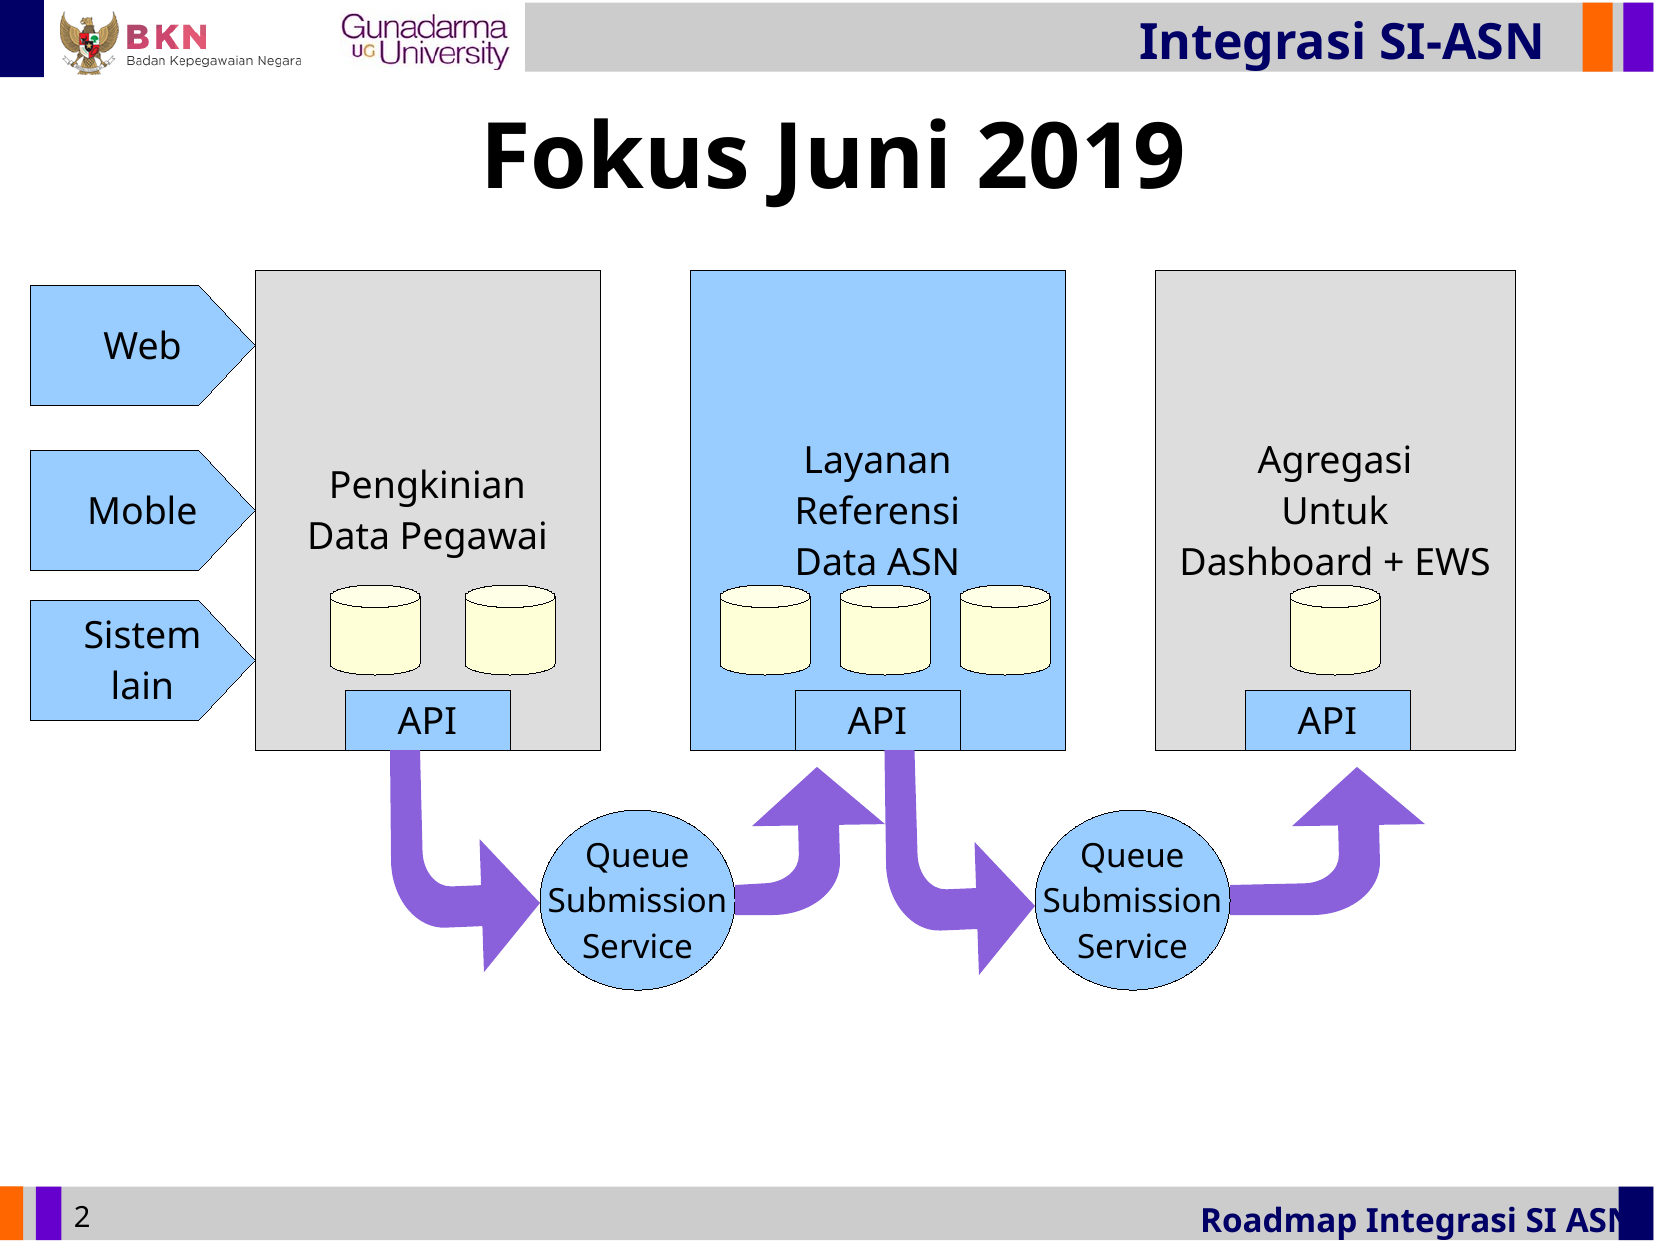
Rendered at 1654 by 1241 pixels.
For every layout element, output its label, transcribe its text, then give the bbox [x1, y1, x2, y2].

text_box Sistem Tandatangan Digital [1290, 585, 1381, 608]
text_box [1290, 597, 1381, 676]
text_box [1230, 766, 1426, 916]
text_box Layanan Referensi Data ASN [690, 270, 1066, 751]
text_box [390, 750, 541, 973]
text_box [720, 597, 811, 676]
text_box Queue Submission Service [540, 810, 735, 991]
text_box Moble [30, 450, 256, 571]
text_box API [345, 690, 511, 751]
text_box Sistem Tandatangan Digital [465, 585, 556, 608]
text_box [465, 597, 556, 676]
text_box [840, 597, 931, 676]
text_box Pengkinian Data Pegawai [255, 270, 601, 751]
text_box Queue Submission Service [1035, 810, 1231, 991]
text_box Sistem Tandatangan Digital [960, 585, 1051, 608]
picture [340, 0, 510, 70]
text_box Sistem Tandatangan Digital [720, 585, 811, 608]
text_box [960, 597, 1051, 676]
text_box Sistem lain [30, 600, 256, 721]
text_box [735, 750, 1035, 976]
text_box [330, 597, 421, 676]
text_box API [1245, 690, 1411, 751]
picture [60, 11, 301, 75]
text_box API [795, 690, 961, 751]
text_box Sistem Tandatangan Digital [330, 585, 421, 608]
title Fokus Juni 2019 [77, 90, 1591, 217]
text_box Web [30, 285, 256, 406]
text_box Agregasi Untuk Dashboard + EWS [1155, 270, 1516, 751]
text_box Sistem Tandatangan Digital [840, 585, 931, 608]
